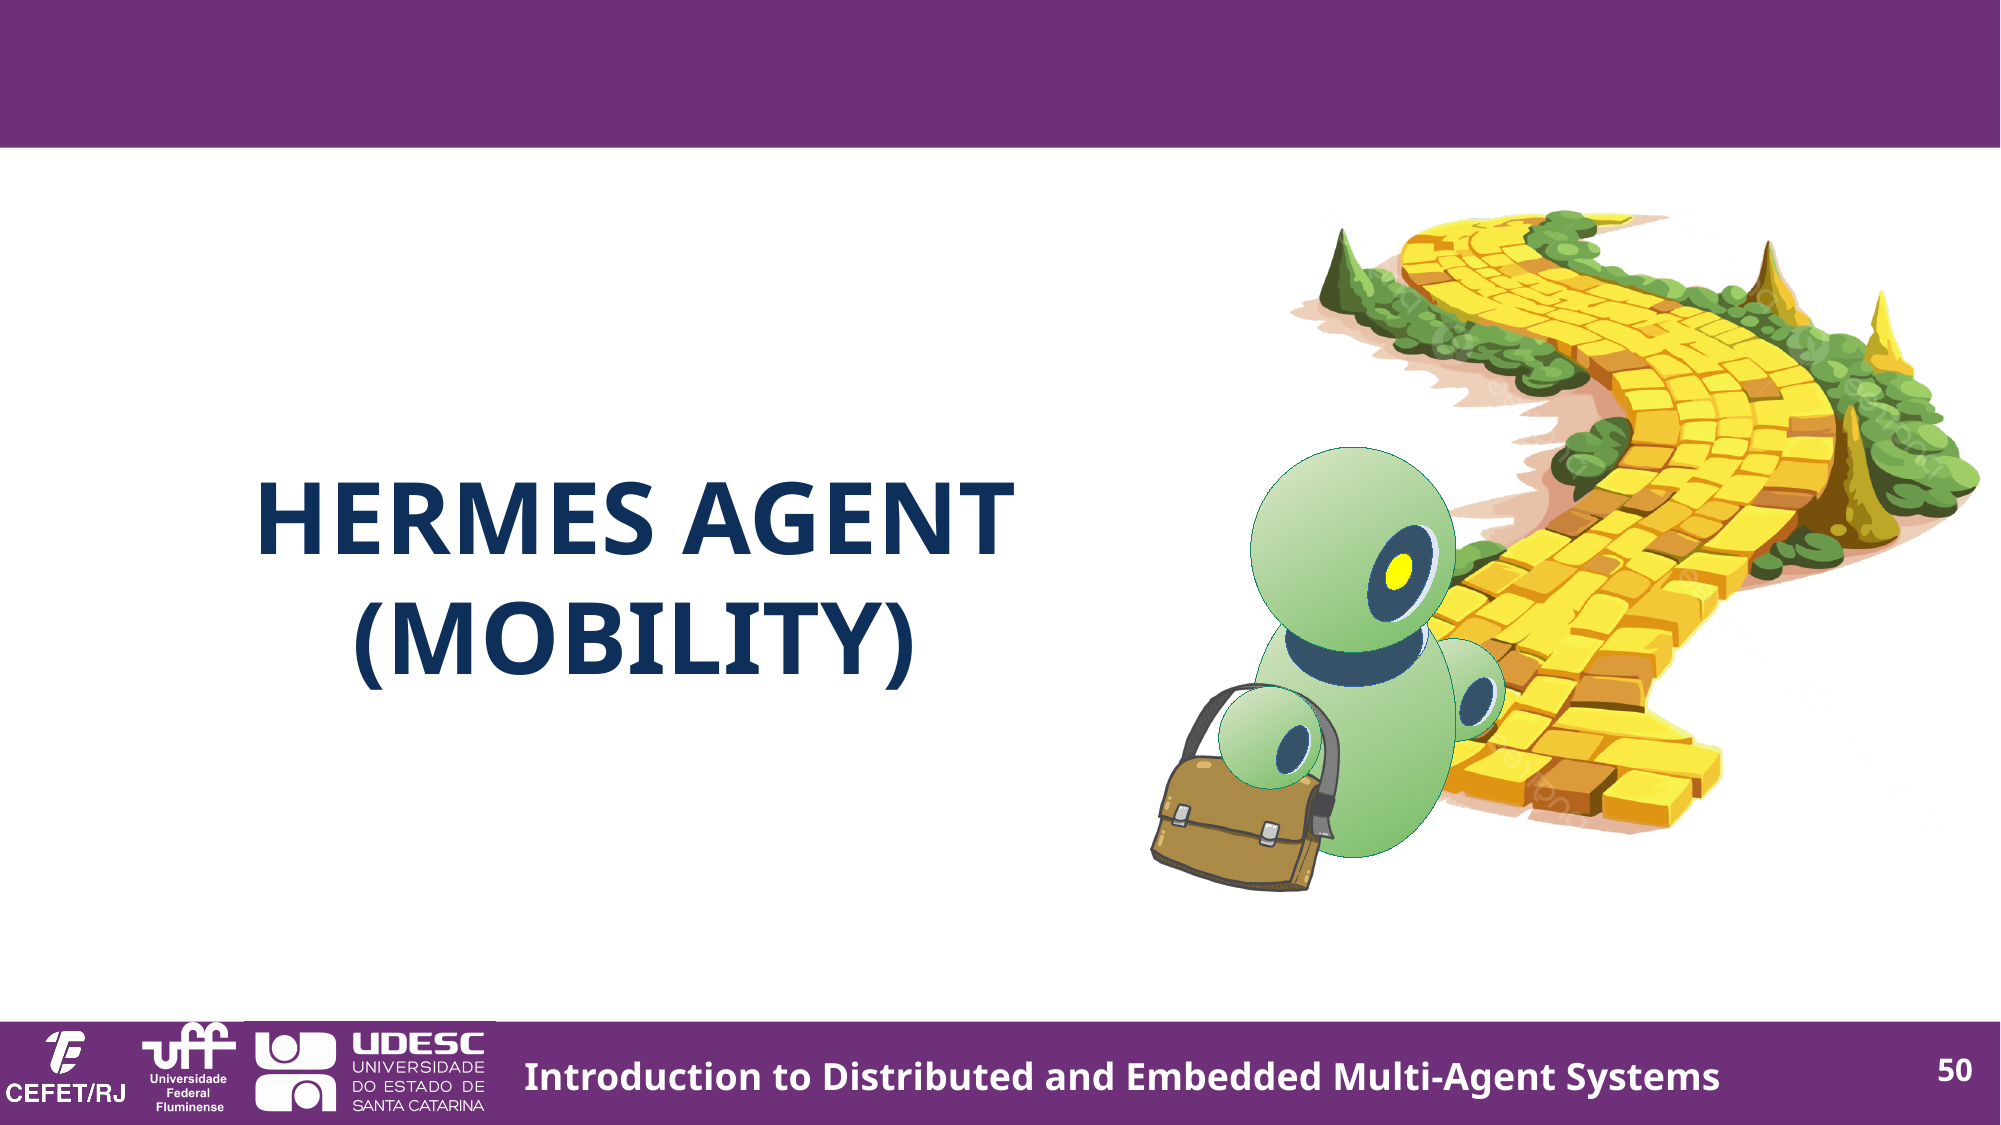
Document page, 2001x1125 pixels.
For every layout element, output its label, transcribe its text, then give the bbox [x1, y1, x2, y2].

text_box [1250, 447, 1506, 858]
picture [6, 1009, 125, 1125]
picture [141, 1021, 237, 1117]
picture [1275, 618, 1280, 630]
picture [244, 1021, 496, 1123]
text_box HERMES AGENT (MOBILITY) [23, 447, 1247, 702]
text_box [1218, 686, 1322, 790]
picture [1150, 166, 1986, 892]
